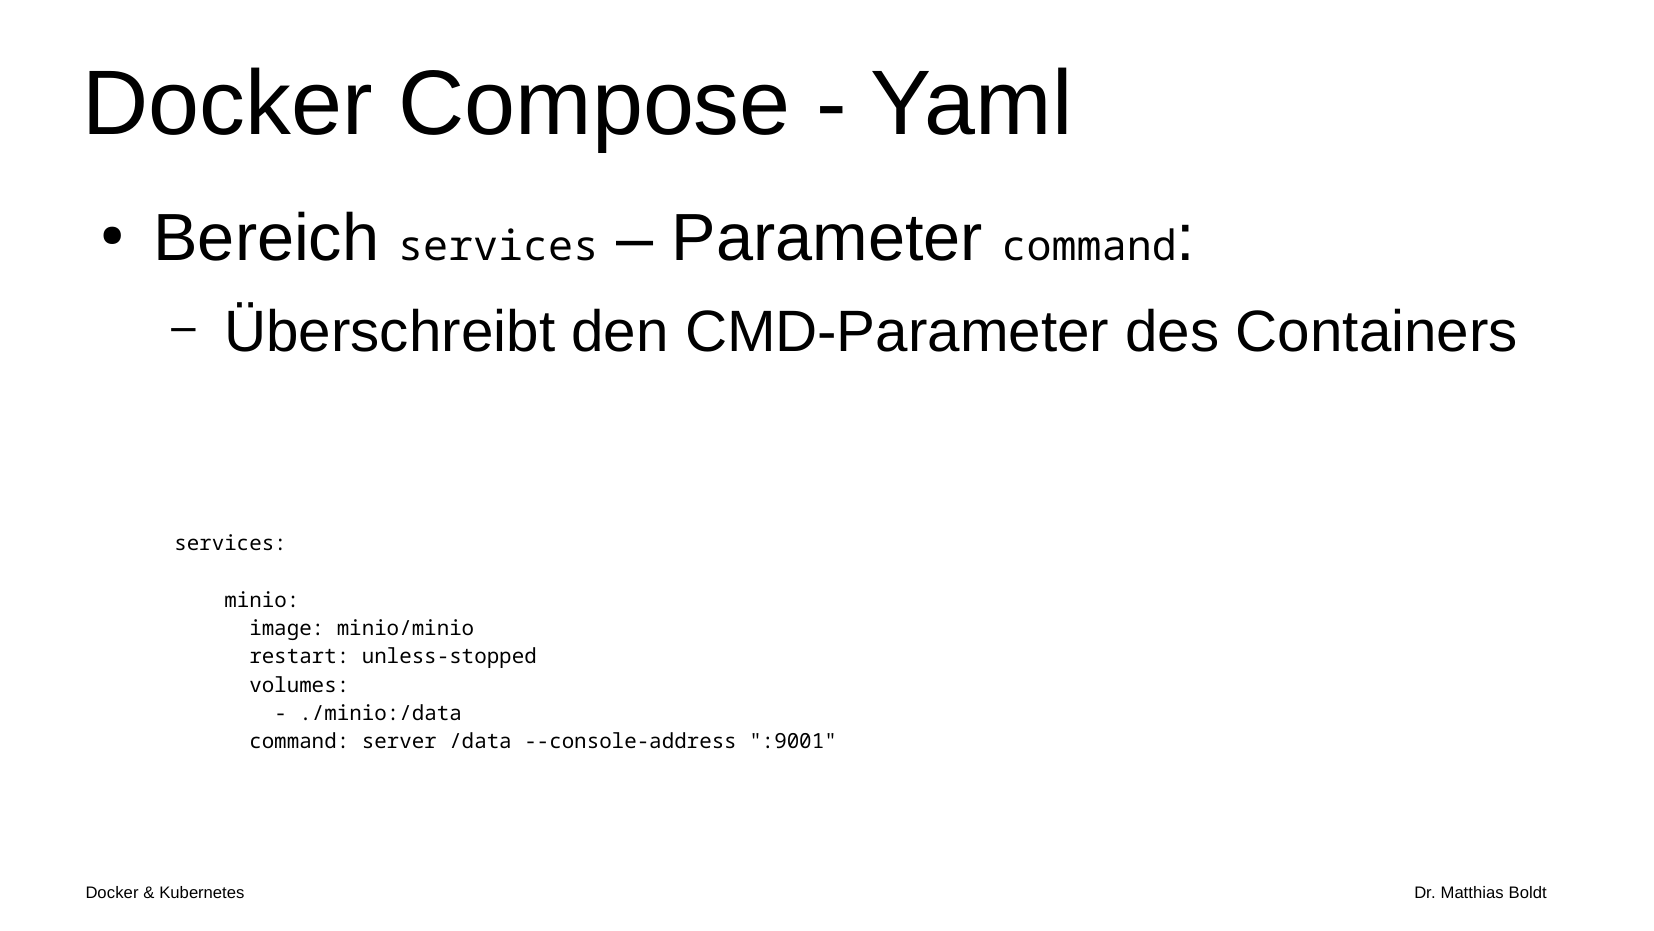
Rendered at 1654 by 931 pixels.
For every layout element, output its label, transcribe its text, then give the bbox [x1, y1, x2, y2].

list Bereich services – Parameter command: Überschreibt den CMD-Parameter des Containers [82, 199, 1595, 485]
text_box Docker & Kubernetes Dr. Matthias Boldt [70, 875, 1563, 910]
title Docker Compose - Yaml [82, 25, 1571, 181]
text_box services: minio: image: minio/minio restart: unless-stopped volumes: - ./minio:/data command: server /data --console-address ":9001" [159, 520, 1518, 771]
